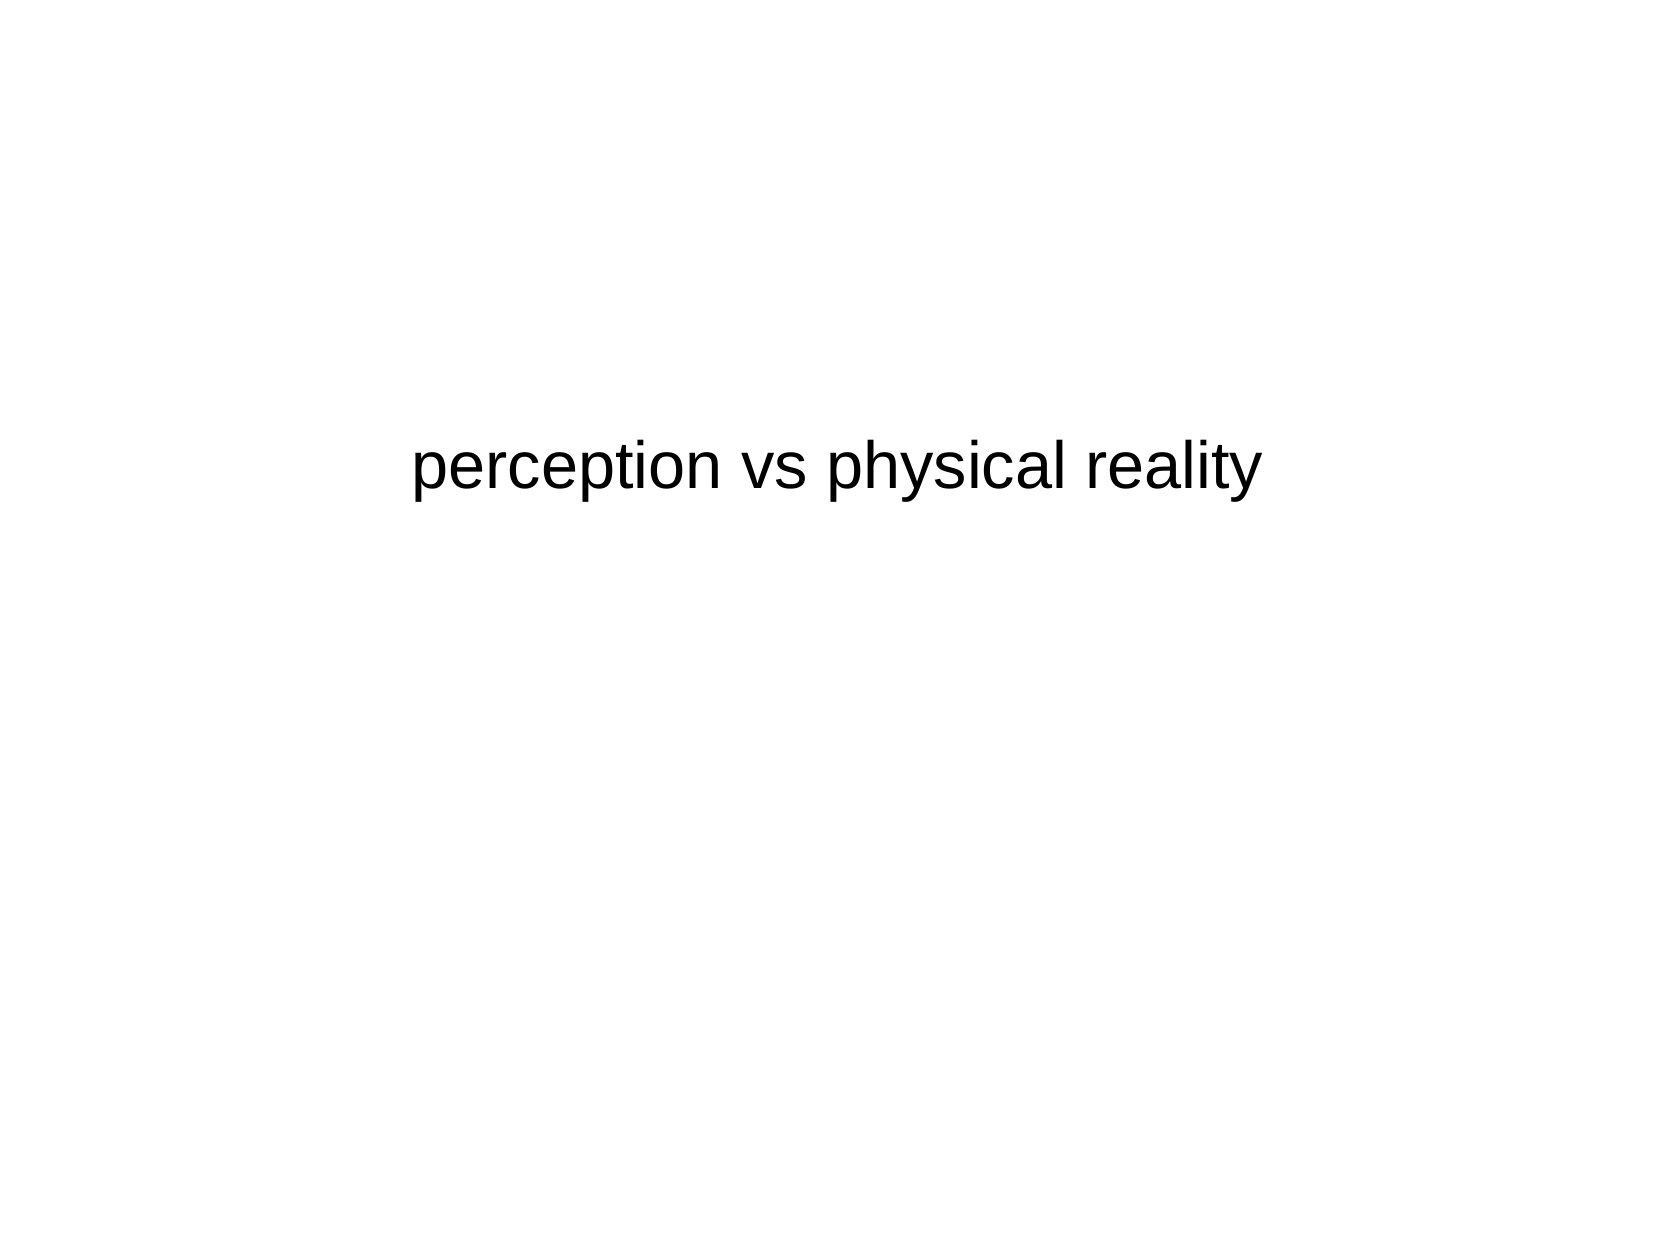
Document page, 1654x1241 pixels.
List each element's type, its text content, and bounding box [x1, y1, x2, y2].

subtitle perception vs physical reality [22, 26, 1654, 1158]
